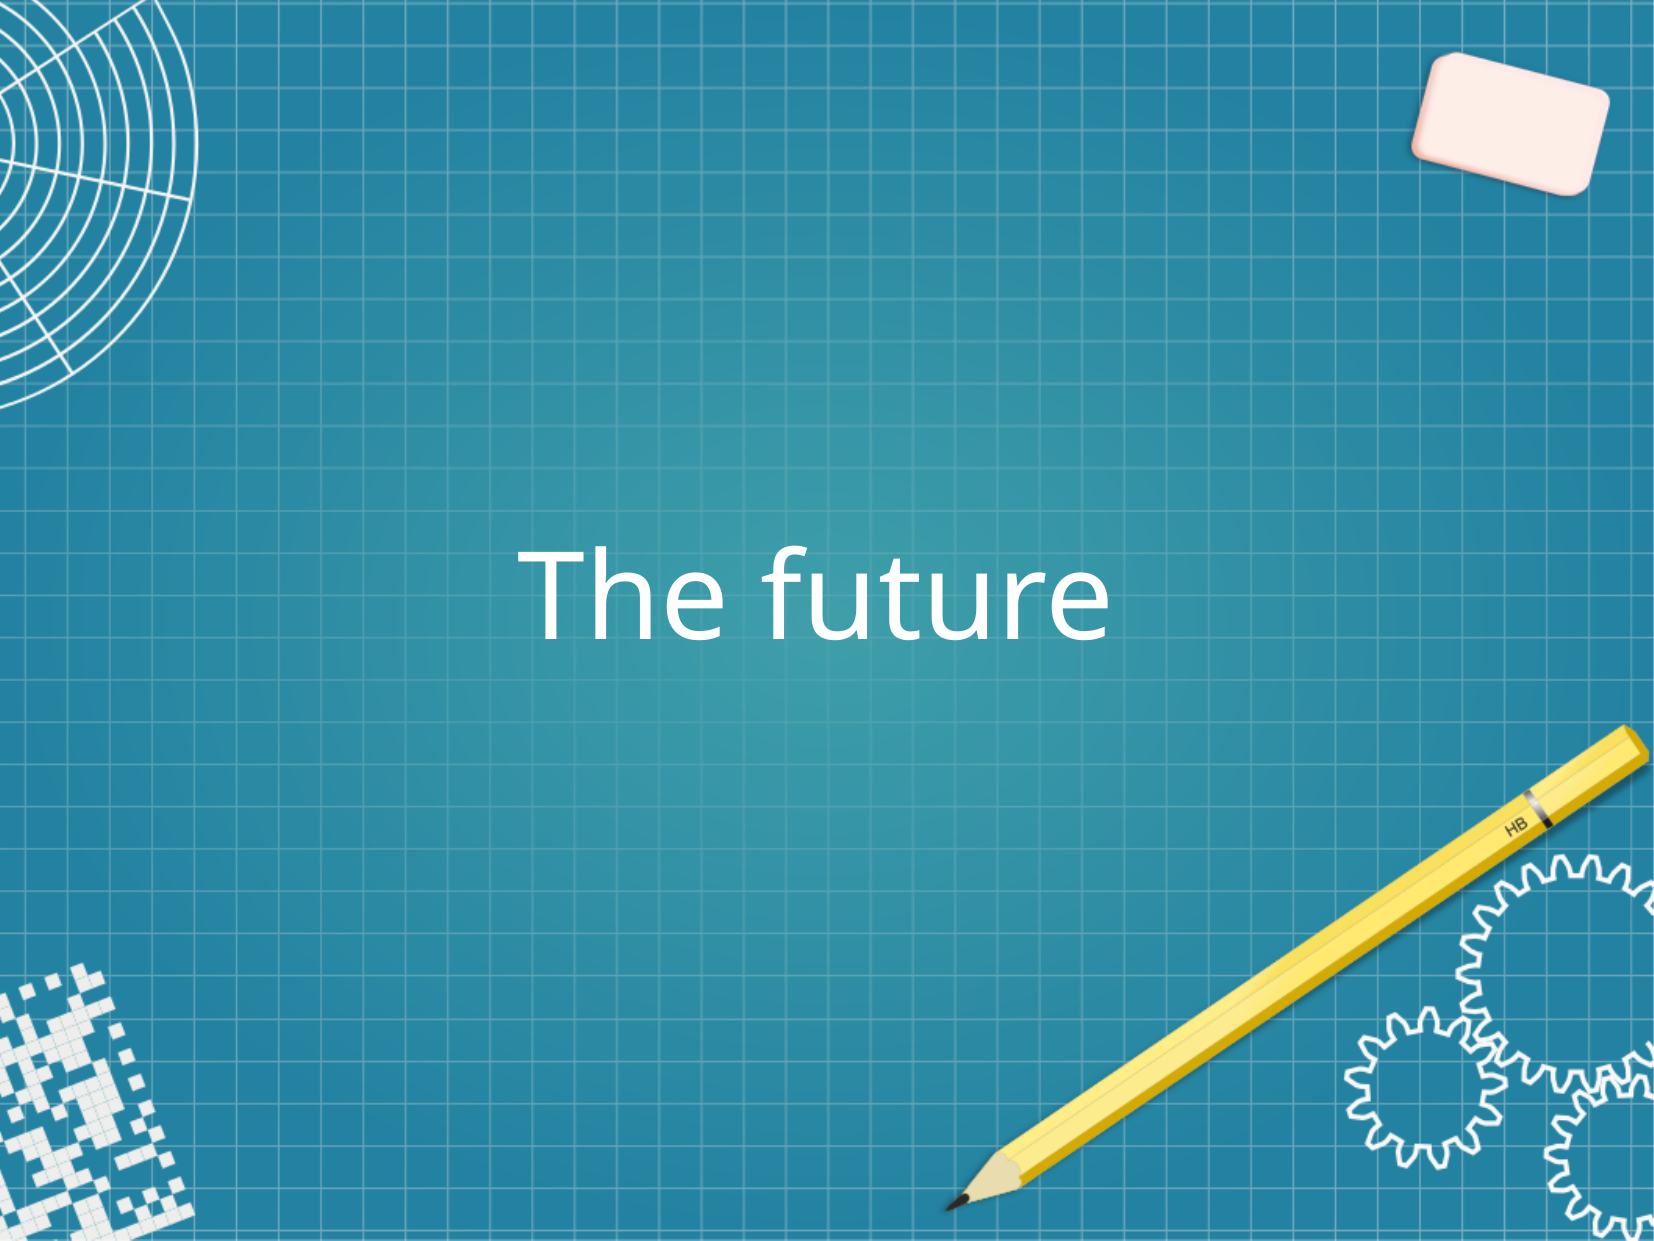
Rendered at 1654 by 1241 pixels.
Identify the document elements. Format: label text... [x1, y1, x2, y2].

title The future [71, 450, 1561, 734]
picture [0, 0, 1654, 1241]
